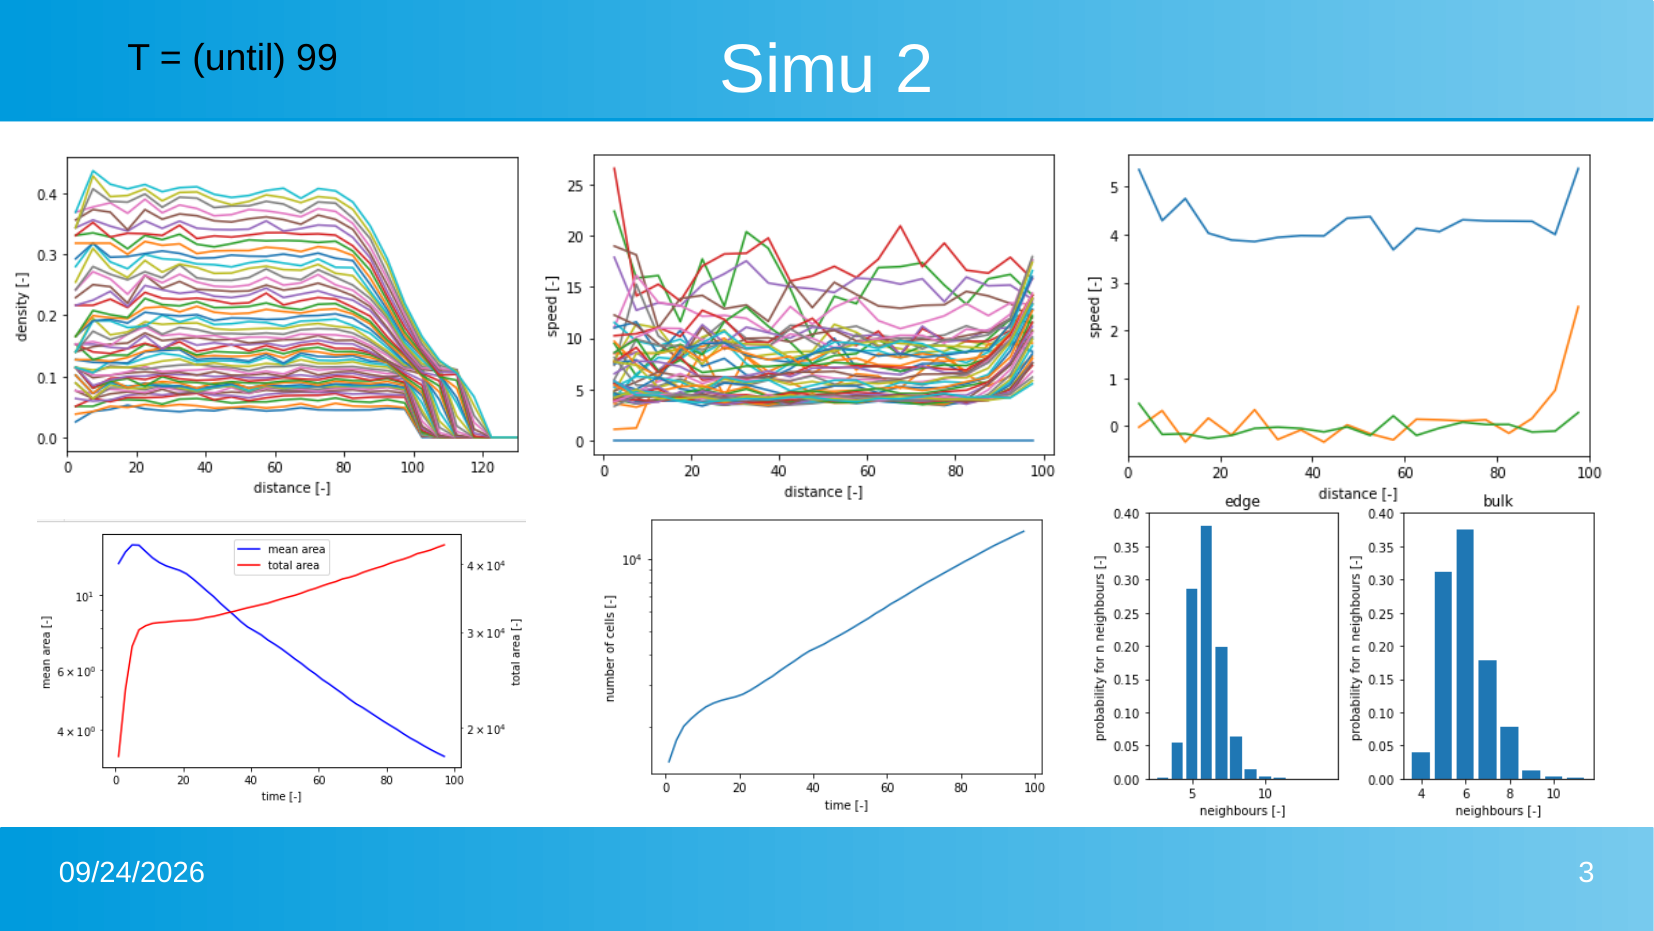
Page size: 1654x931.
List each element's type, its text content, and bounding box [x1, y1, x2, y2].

picture [600, 516, 1051, 819]
picture [5, 149, 1062, 504]
text_box T = (until) 99 [112, 29, 451, 87]
picture [1073, 149, 1613, 826]
picture [37, 519, 526, 810]
title Simu 2 [59, 29, 1595, 108]
